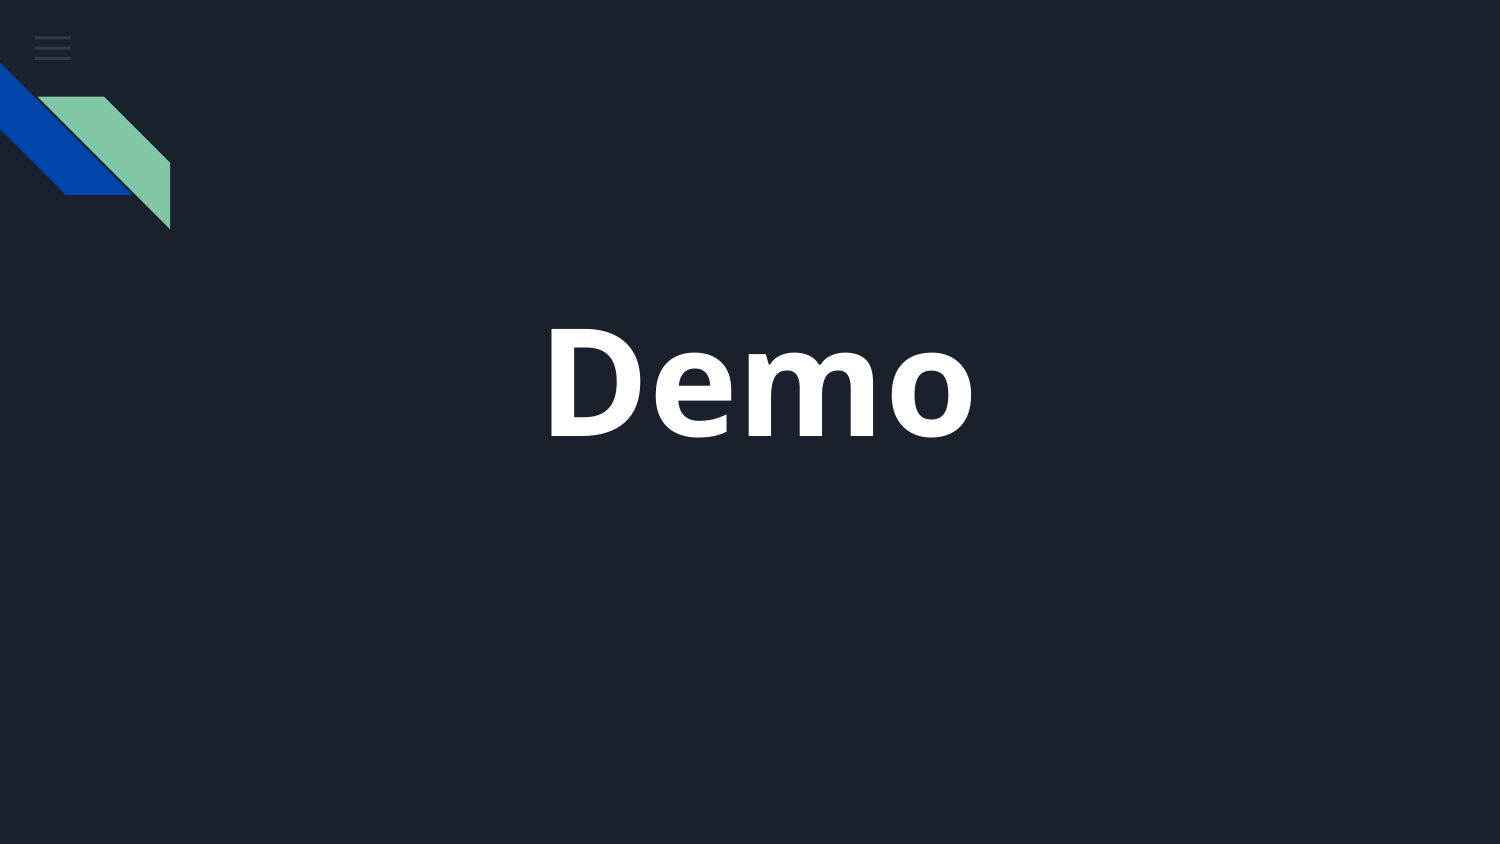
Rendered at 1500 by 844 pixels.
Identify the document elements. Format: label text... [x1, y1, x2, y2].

title Demo [8, 271, 1500, 422]
